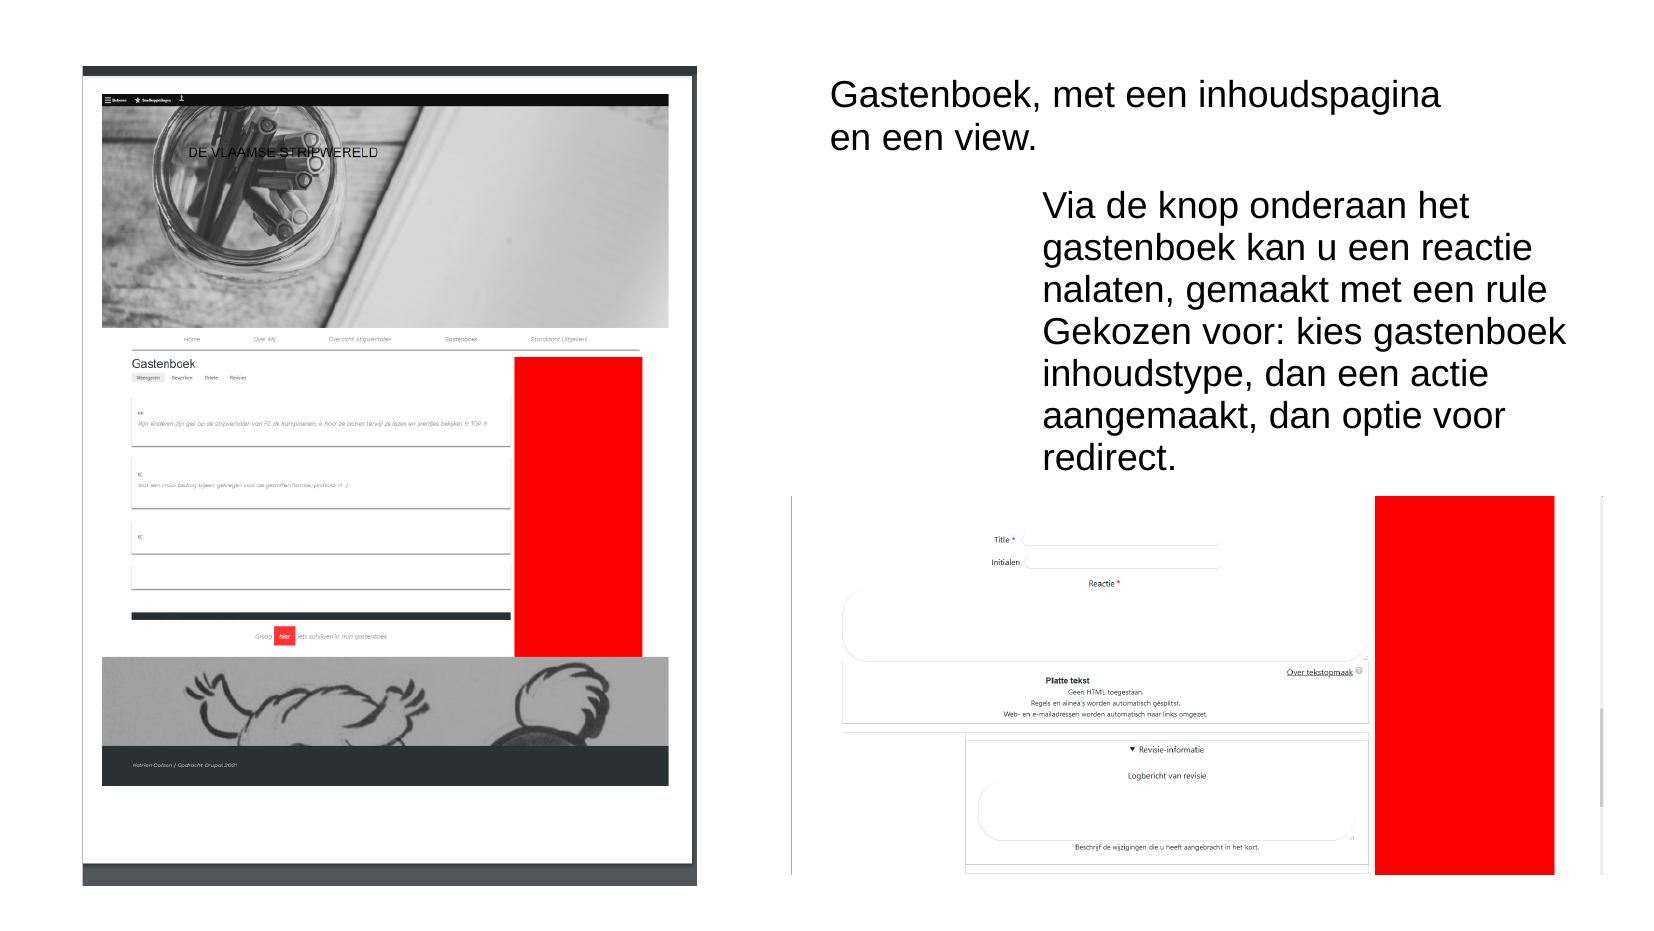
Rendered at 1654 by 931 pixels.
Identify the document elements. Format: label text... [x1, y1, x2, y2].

text_box Gastenboek, met een inhoudspagina en een view. [814, 66, 1477, 166]
picture [82, 66, 697, 886]
picture [791, 496, 1604, 875]
text_box Via de knop onderaan het gastenboek kan u een reactie nalaten, gemaakt met een rule Gekozen voor: kies gastenboek inhoudstype, dan een actie aangemaakt, dan optie voor redirect. [1027, 177, 1583, 486]
